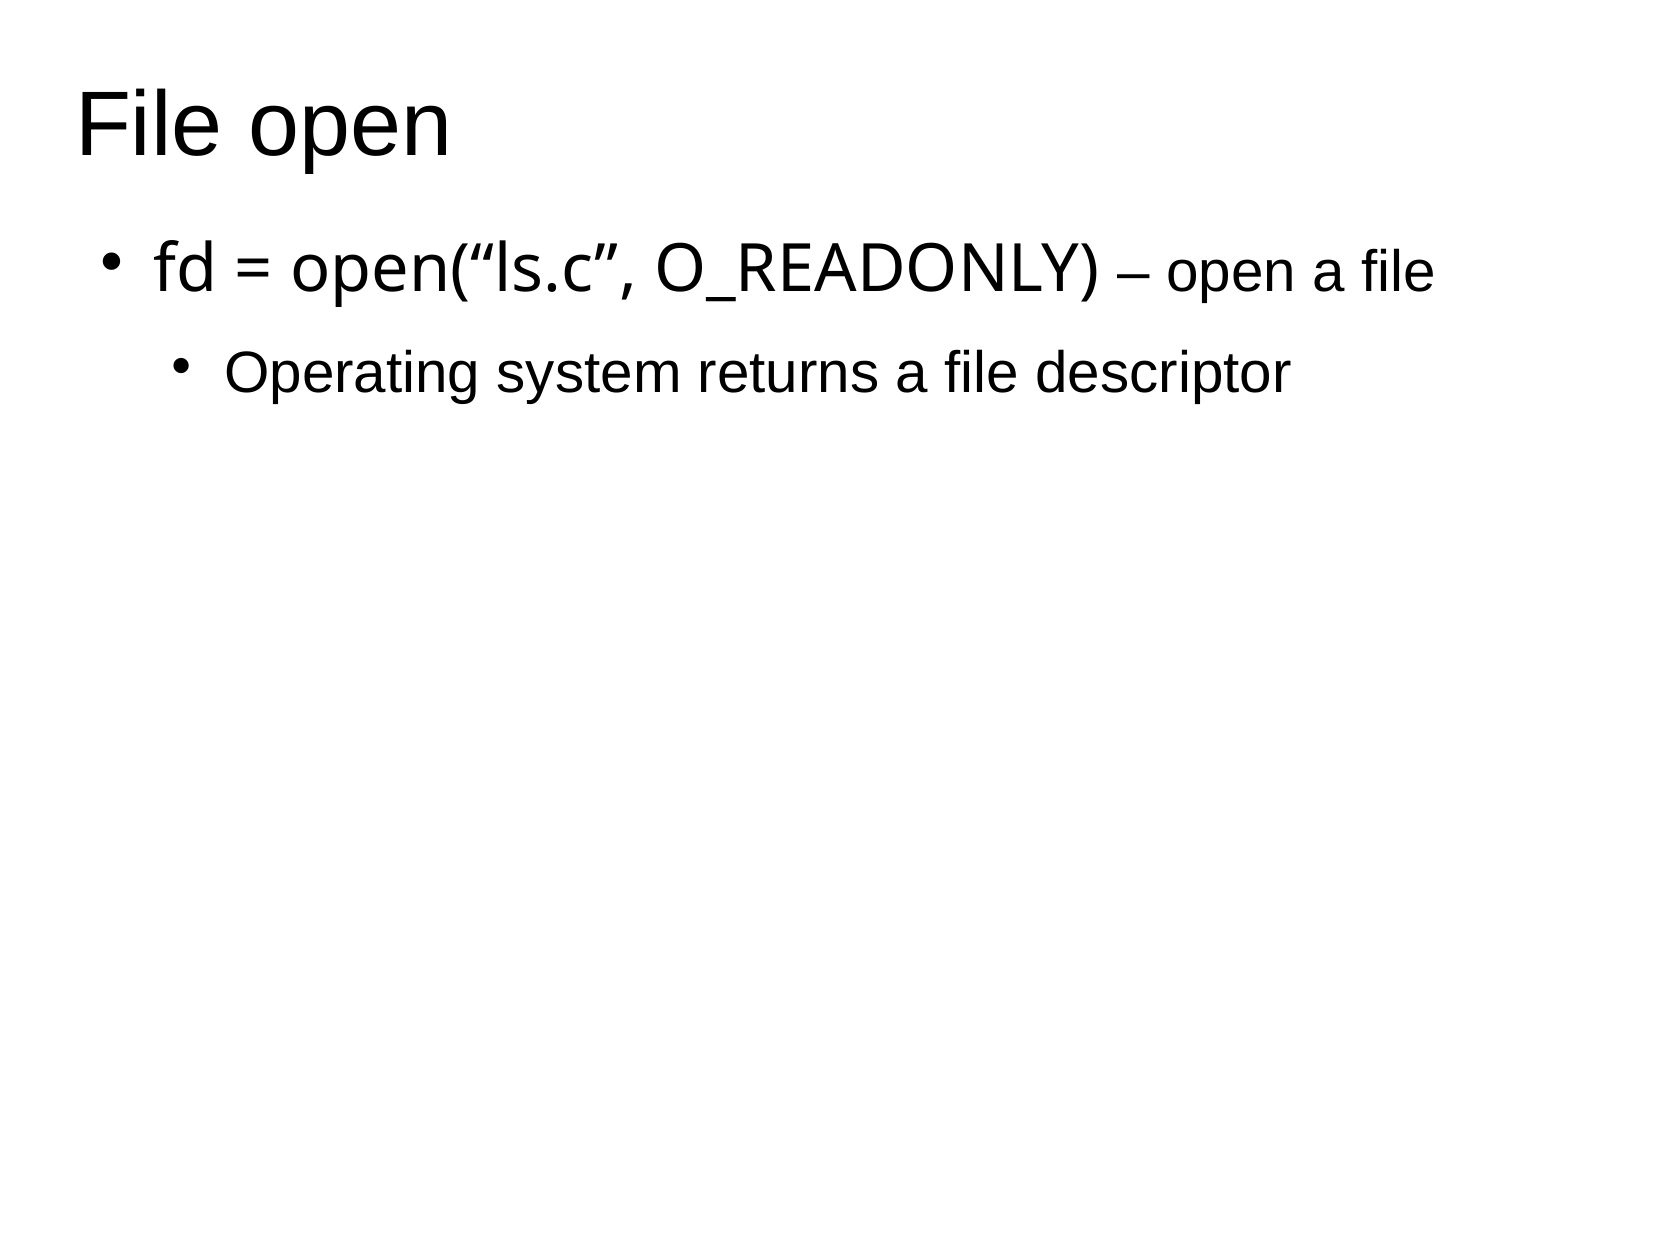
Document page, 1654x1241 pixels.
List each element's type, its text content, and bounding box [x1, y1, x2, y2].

title File open [75, 49, 1538, 188]
list fd = open(“ls.c”, O_READONLY) – open a file Operating system returns a file descriptor [82, 225, 1571, 1163]
